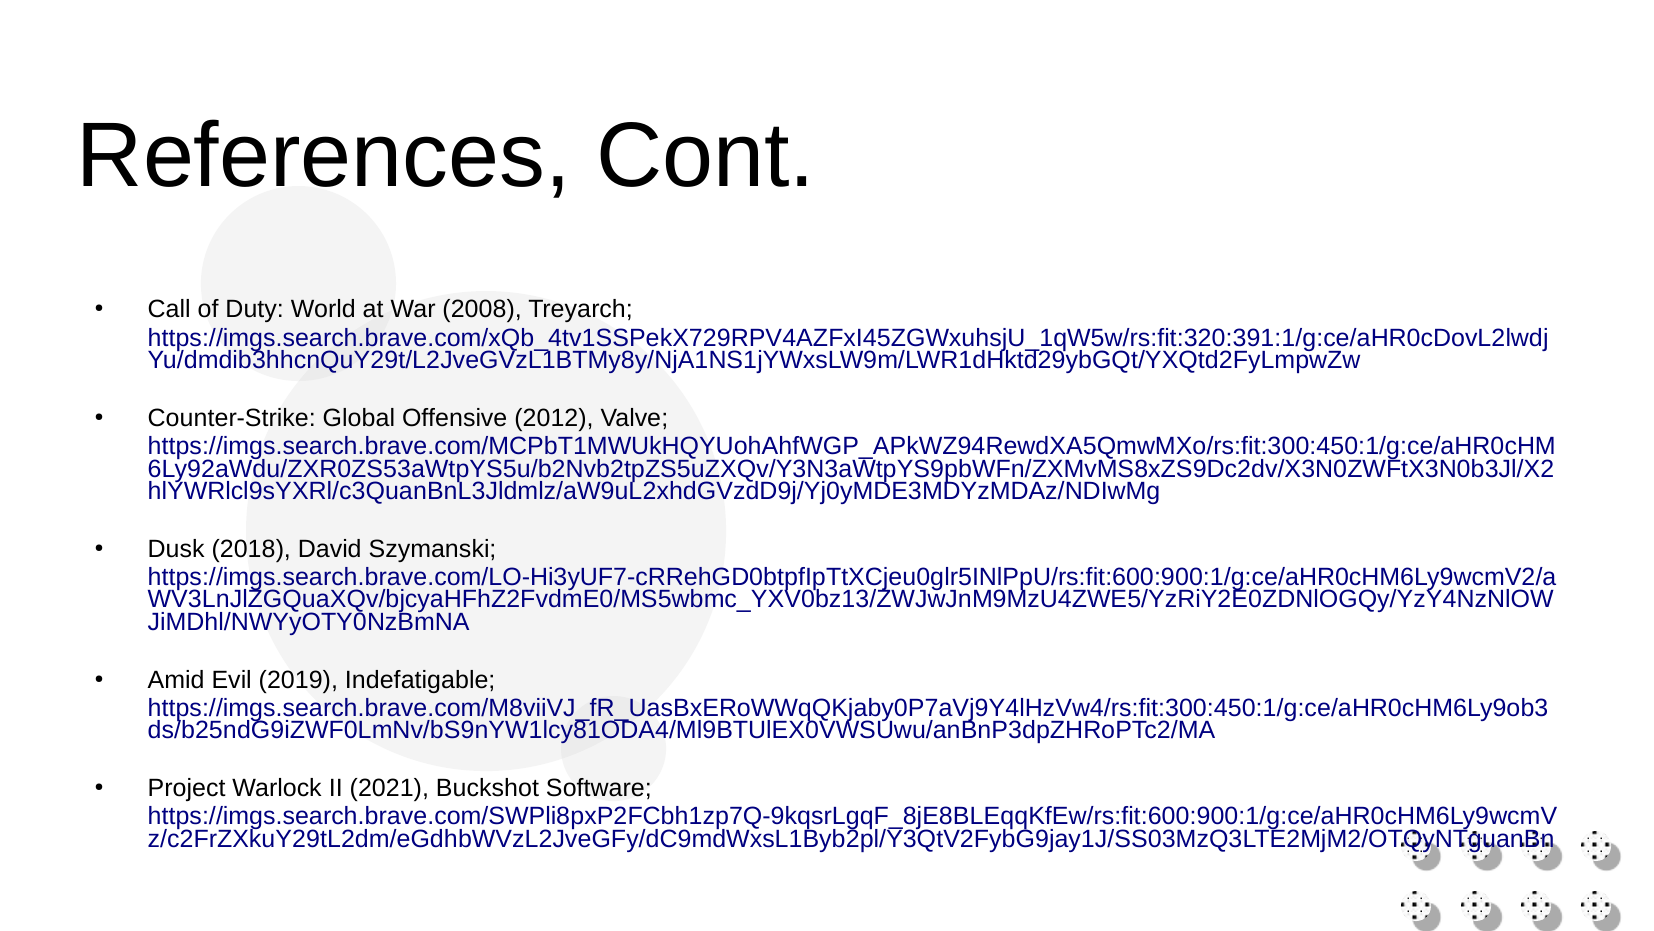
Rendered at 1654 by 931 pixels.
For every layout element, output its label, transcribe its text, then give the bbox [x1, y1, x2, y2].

picture [1527, 839, 1536, 845]
picture [1400, 891, 1432, 922]
text_box [822, 835, 829, 844]
picture [1580, 890, 1612, 922]
text_box [1071, 835, 1078, 844]
picture [1521, 835, 1551, 862]
text_box [750, 37, 1651, 788]
list Call of Duty: World at War (2008), Treyarch; https://imgs.search.brave.com/xQb_4tv1SSPekX729RPV4AZFxI45ZGWxuhsjU_1qW5w/rs:fit:320:391:1/g:ce/aHR0cDovL2lwdjYu/dmdib3hhcnQuY29t/L2JveGVzL1BTMy8y/NjA1NS1jYWxsLW9m/LWR1dHktd29ybGQt/YXQtd2FyLmpwZw Counter-Strike: Global Offensive (2012), Valve; https://imgs.search.brave.com/MCPbT1MWUkHQYUohAhfWGP_APkWZ94RewdXA5QmwMXo/rs:fit:300:450:1/g:ce/aHR0cHM6Ly92aWdu/ZXR0ZS53aWtpYS5u/b2Nvb2tpZS5uZXQv/Y3N3aWtpYS9pbWFn/ZXMvMS8xZS9Dc2dv/X3N0ZWFtX3N0b3Jl/X2hlYWRlcl9sYXRl/c3QuanBnL3Jldmlz/aW9uL2xhdGVzdD9j/Yj0yMDE3MDYzMDAz/NDIwMg Dusk (2018), David Szymanski; https://imgs.search.brave.com/LO-Hi3yUF7-cRRehGD0btpfIpTtXCjeu0glr5INlPpU/rs:fit:600:900:1/g:ce/aHR0cHM6Ly9wcmV2/aWV3LnJlZGQuaXQv/bjcyaHFhZ2FvdmE0/MS5wbmc_YXV0bz13/ZWJwJnM9MzU4ZWE5/YzRiY2E0ZDNlOGQy/YzY4NzNlOWJiMDhl/NWYyOTY0NzBmNA Amid Evil (2019), Indefatigable; https://imgs.search.brave.com/M8viiVJ_fR_UasBxERoWWqQKjaby0P7aVj9Y4lHzVw4/rs:fit:300:450:1/g:ce/aHR0cHM6Ly9ob3ds/b25ndG9iZWF0LmNv/bS9nYW1lcy81ODA4/Ml9BTUlEX0VWSUwu/anBnP3dpZHRoPTc2/MA Project Warlock II (2021), Buckshot Software; https://imgs.search.brave.com/SWPli8pxP2FCbh1zp7Q-9kqsrLgqF_8jE8BLEqqKfEw/rs:fit:600:900:1/g:ce/aHR0cHM6Ly9wcmVz/c2FrZXkuY29tL2dm/eGdhbWVzL2JveGFy/dC9mdWxsL1Byb2pl/Y3QtV2FybG9jay1J/SS03MzQ3LTE2MjM2/OTQyNTguanBn [76, 295, 1565, 835]
picture [1520, 890, 1552, 922]
text_box [920, 835, 932, 845]
picture [1406, 835, 1418, 845]
text_box [1057, 840, 1064, 846]
title References, Cont. [76, 76, 1565, 233]
picture [1425, 835, 1430, 844]
picture [1581, 830, 1612, 862]
text_box [835, 835, 842, 846]
picture [1400, 835, 1432, 862]
text_box [806, 839, 815, 845]
text_box [730, 835, 735, 844]
picture [1486, 835, 1491, 846]
text_box [1005, 835, 1012, 846]
picture [1461, 835, 1492, 862]
text_box [675, 835, 1126, 900]
picture [1461, 890, 1492, 922]
text_box [948, 835, 955, 844]
text_box [715, 835, 722, 846]
text_box [992, 835, 999, 844]
text_box [863, 835, 870, 846]
